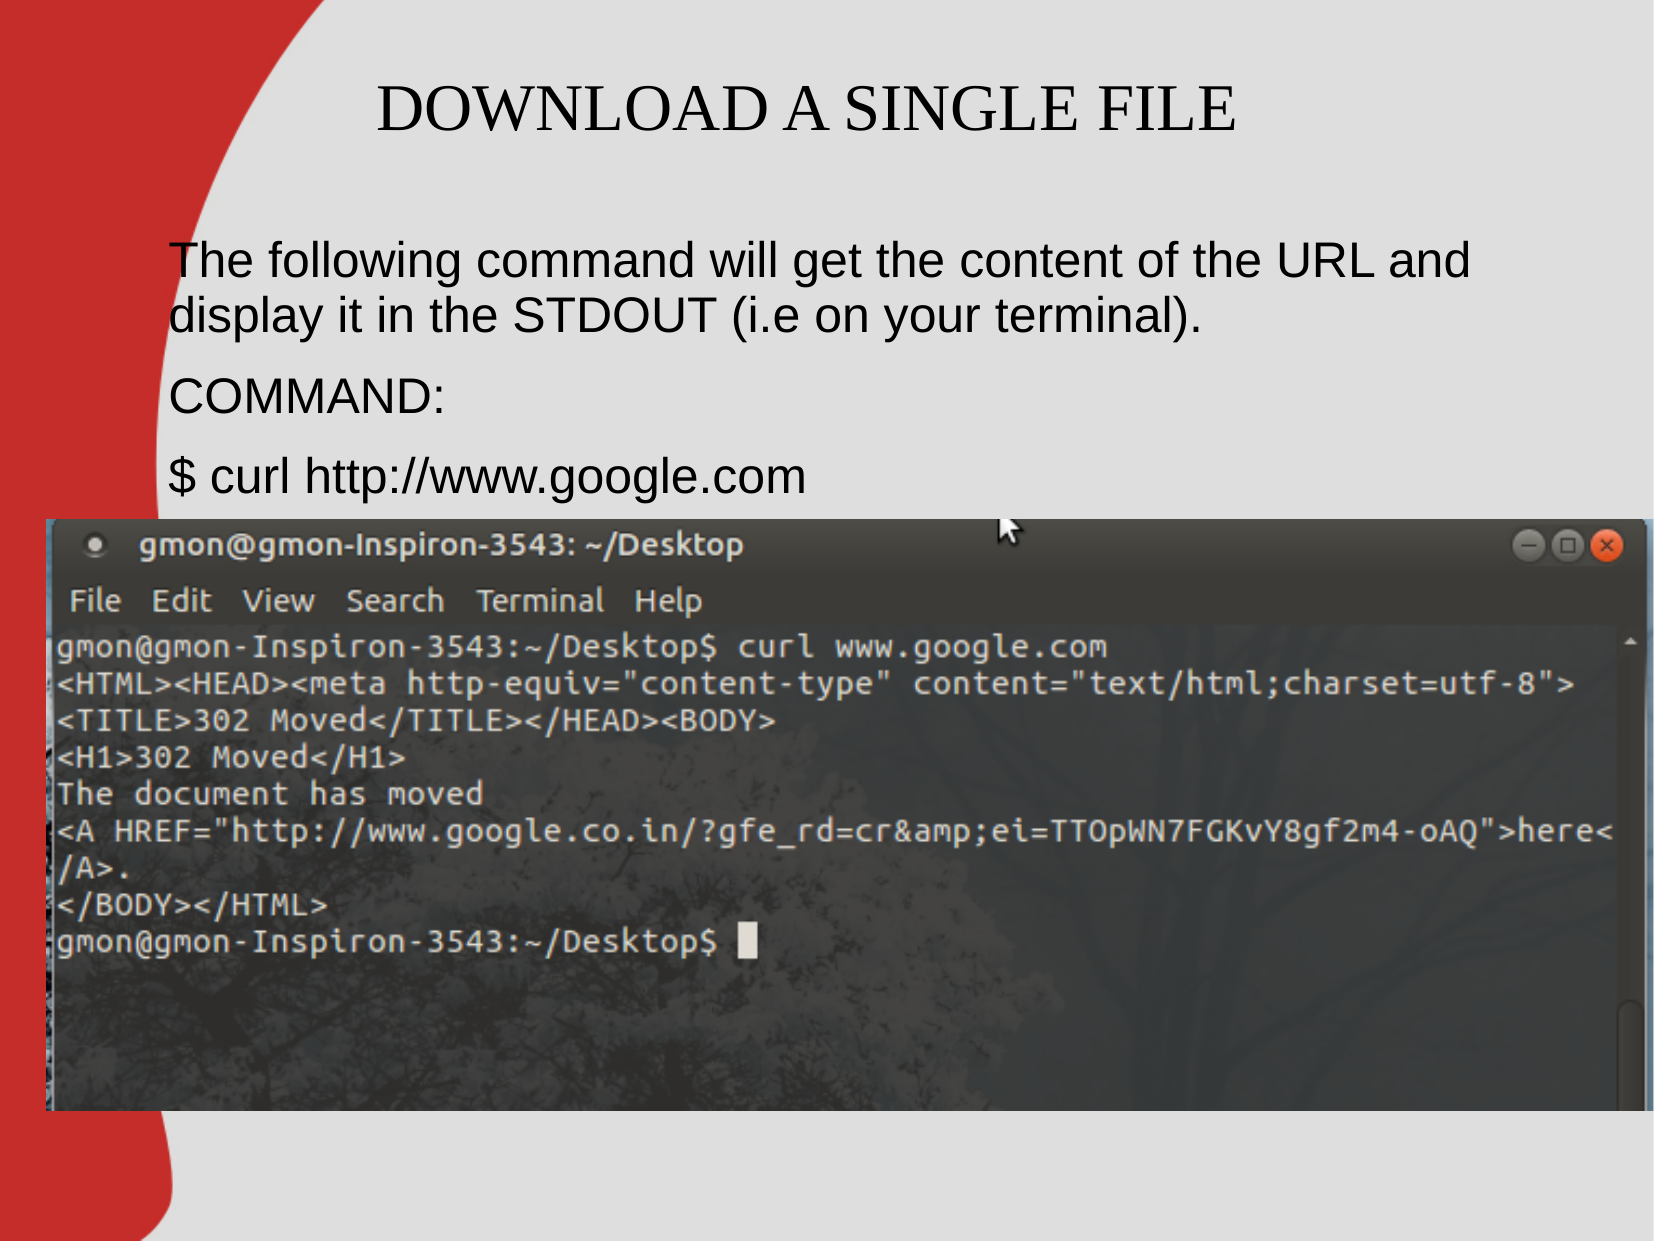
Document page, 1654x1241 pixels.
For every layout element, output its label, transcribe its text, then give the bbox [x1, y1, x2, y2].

list DOWNLOAD A SINGLE FILE [70, 1111, 1595, 1158]
text_box The following command will get the content of the URL and display it in the STDOUT (i.e on your terminal). COMMAND: $ curl http://www.google.com [153, 224, 1524, 519]
picture [0, 0, 1654, 1241]
list DOWNLOAD A SINGLE FILE [70, 70, 1595, 519]
